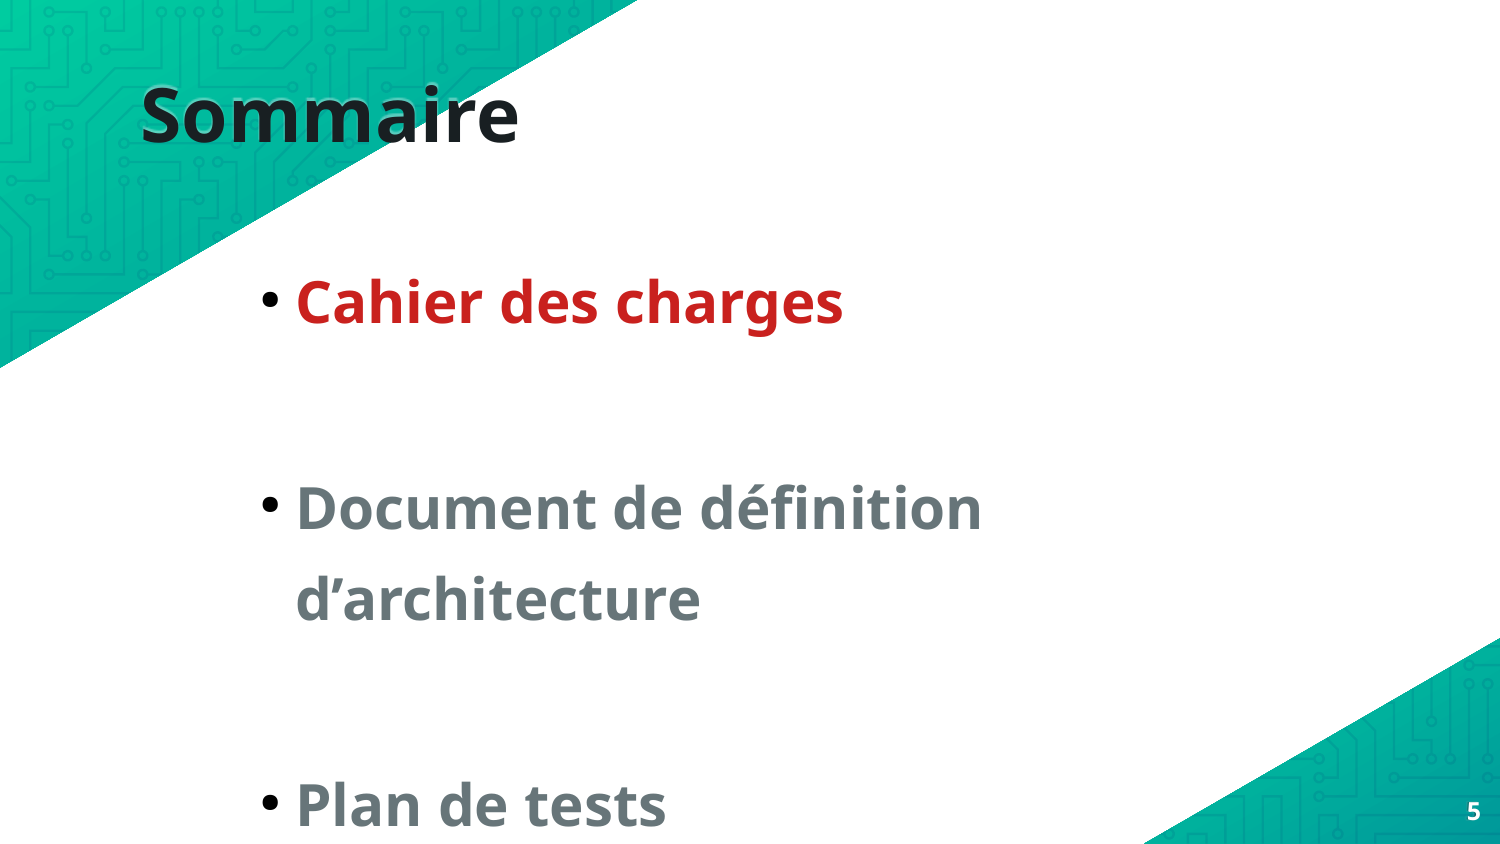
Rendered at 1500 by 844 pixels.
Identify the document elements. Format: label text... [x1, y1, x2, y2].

slide_number <numéro> [1391, 779, 1482, 844]
list Cahier des charges Document de définition d’architecture Plan de tests [259, 249, 1371, 764]
title Sommaire [140, 78, 1360, 160]
